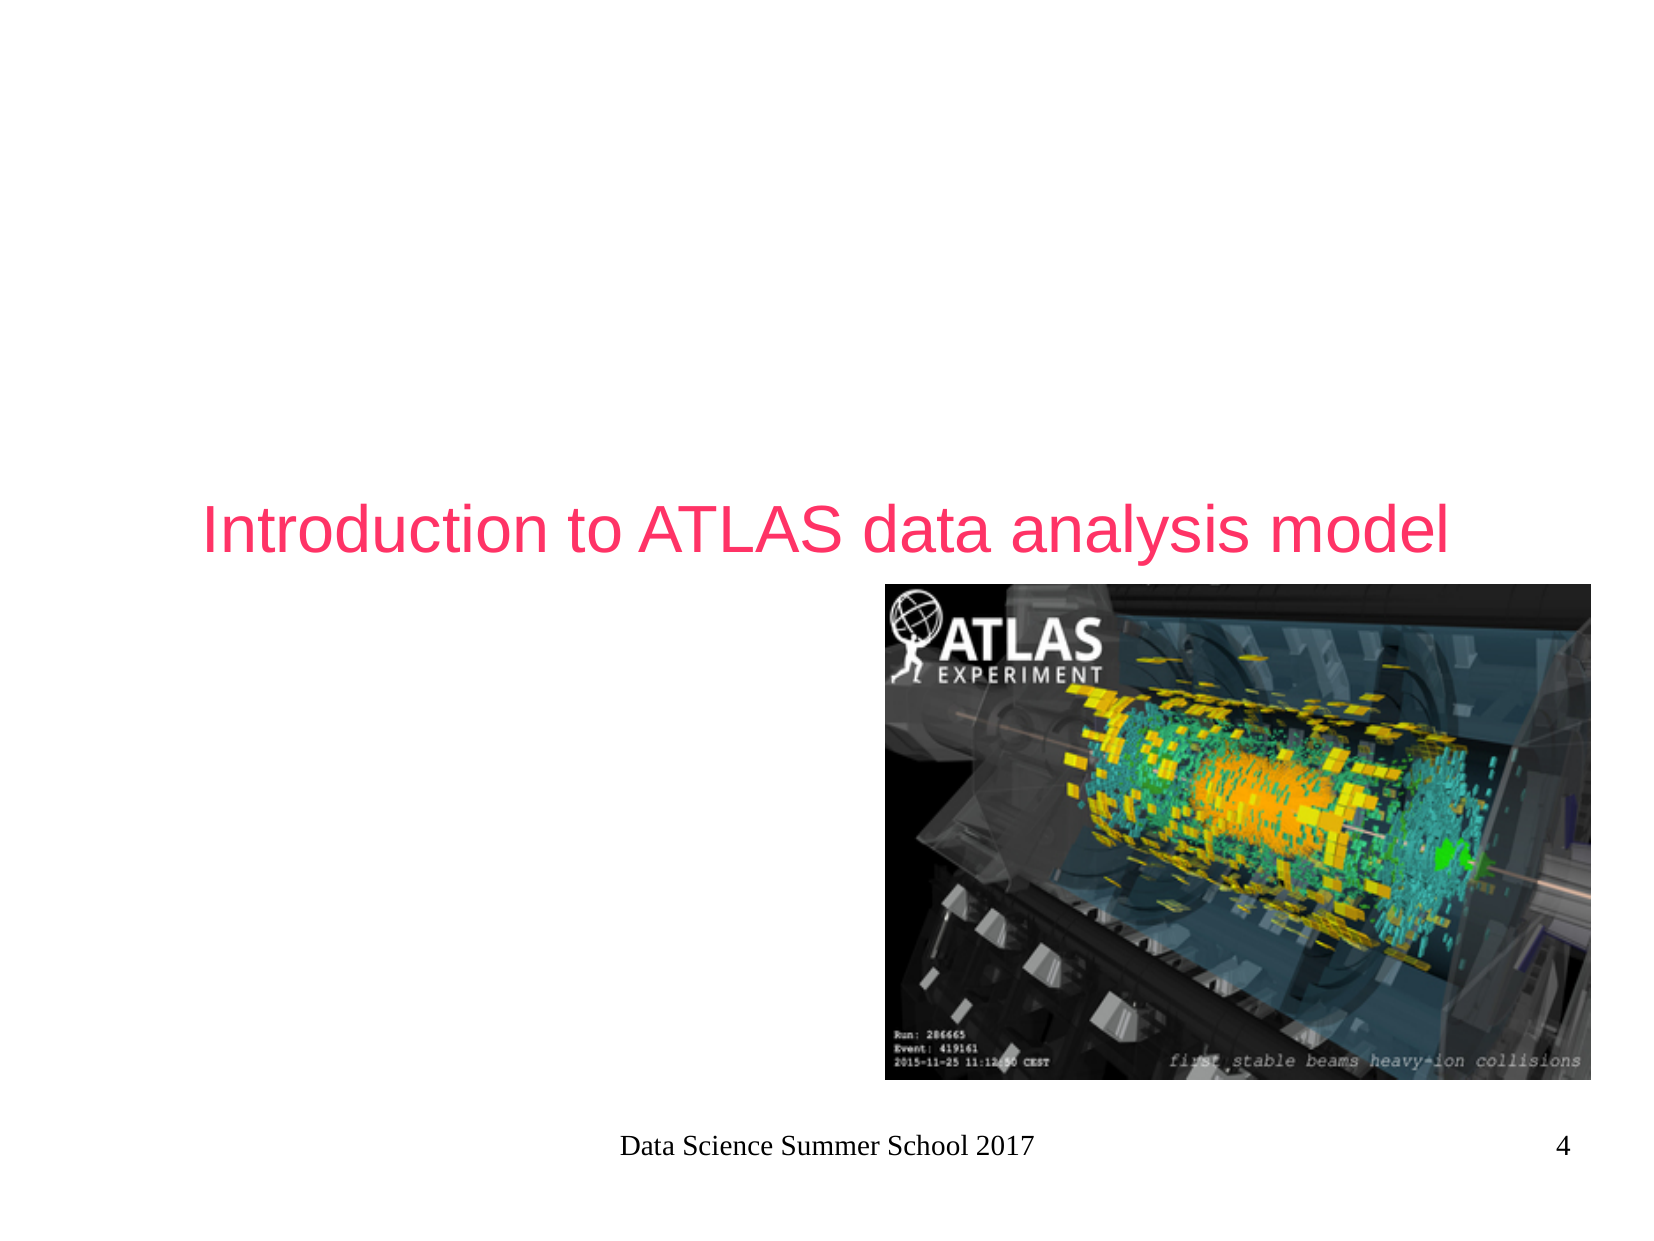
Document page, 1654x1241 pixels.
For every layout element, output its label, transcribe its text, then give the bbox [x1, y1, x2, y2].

subtitle Introduction to ATLAS data analysis model [82, 49, 1571, 1010]
picture [885, 584, 1591, 1081]
